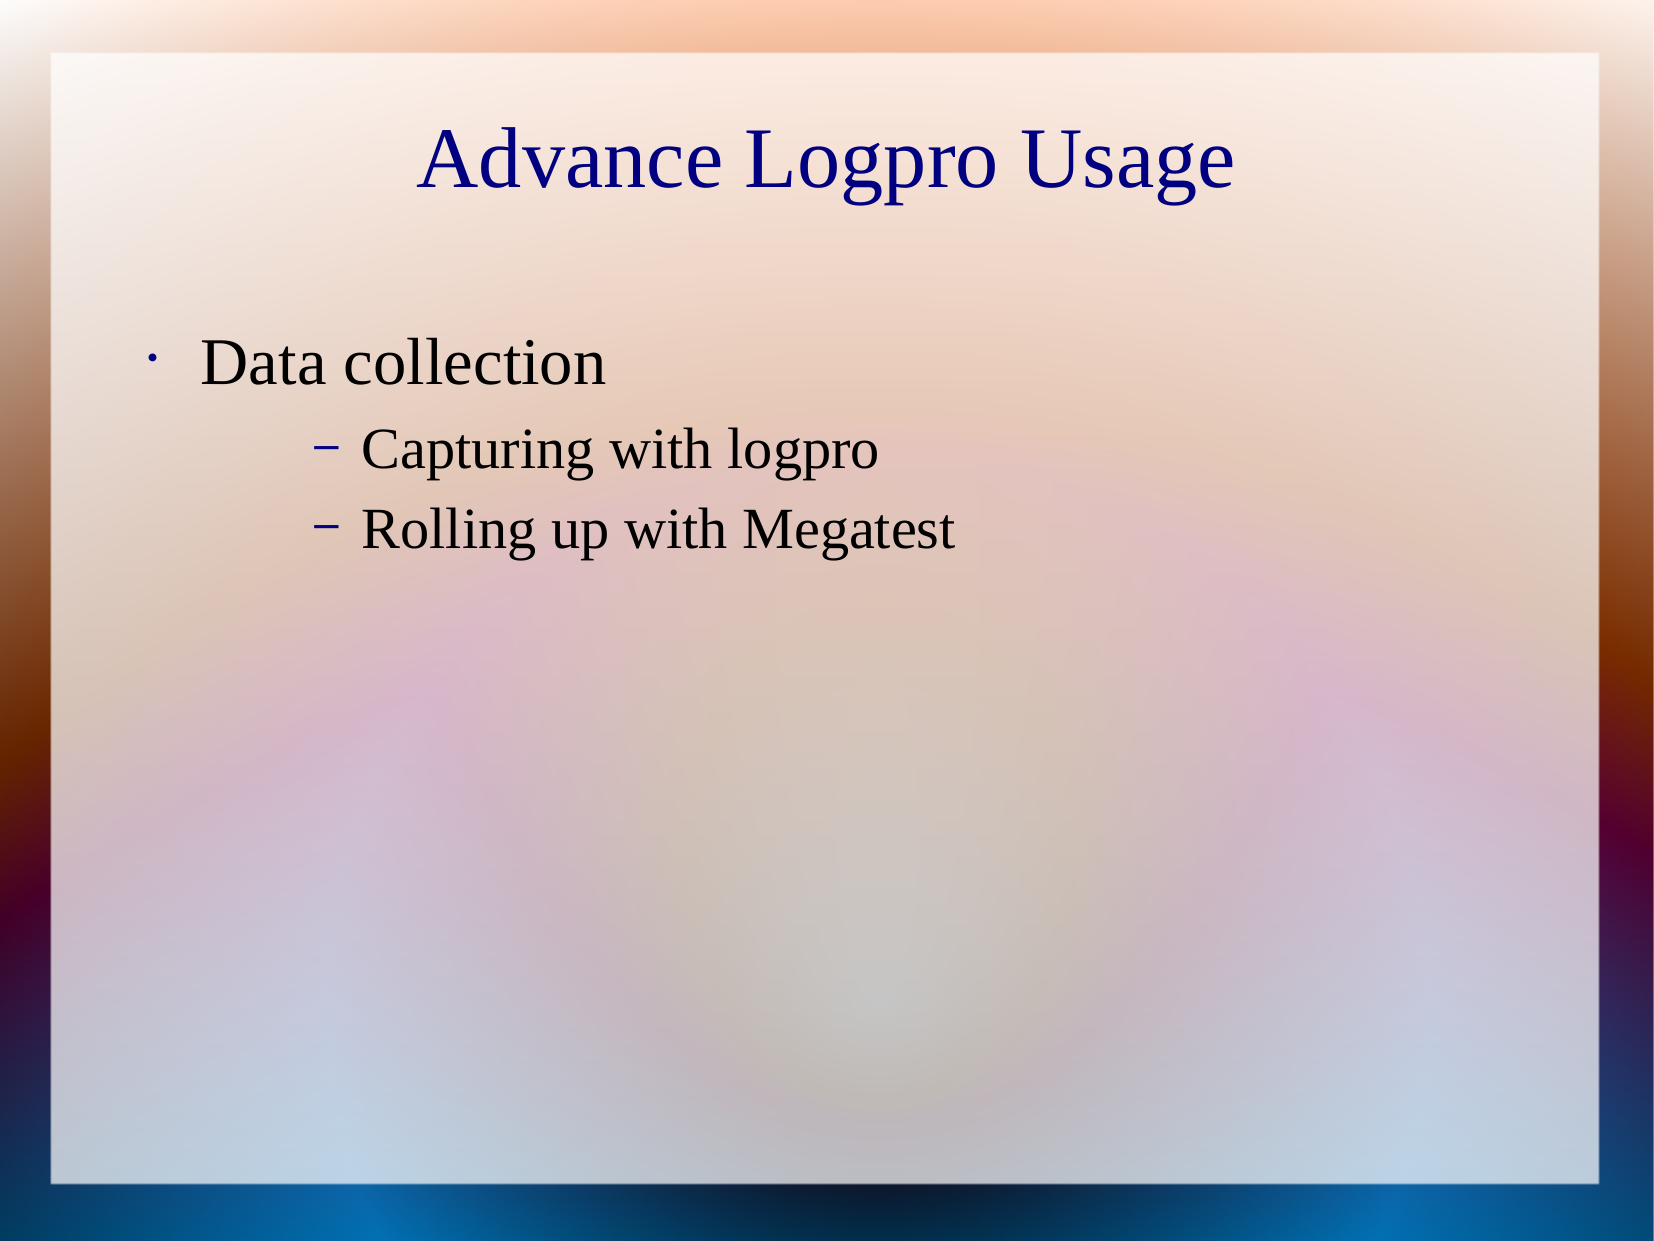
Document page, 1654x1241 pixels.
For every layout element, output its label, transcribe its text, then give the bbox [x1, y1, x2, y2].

list Data collection Capturing with logpro Rolling up with Megatest [129, 324, 1489, 1045]
title Advance Logpro Usage [82, 55, 1571, 263]
picture [0, 0, 1654, 1241]
